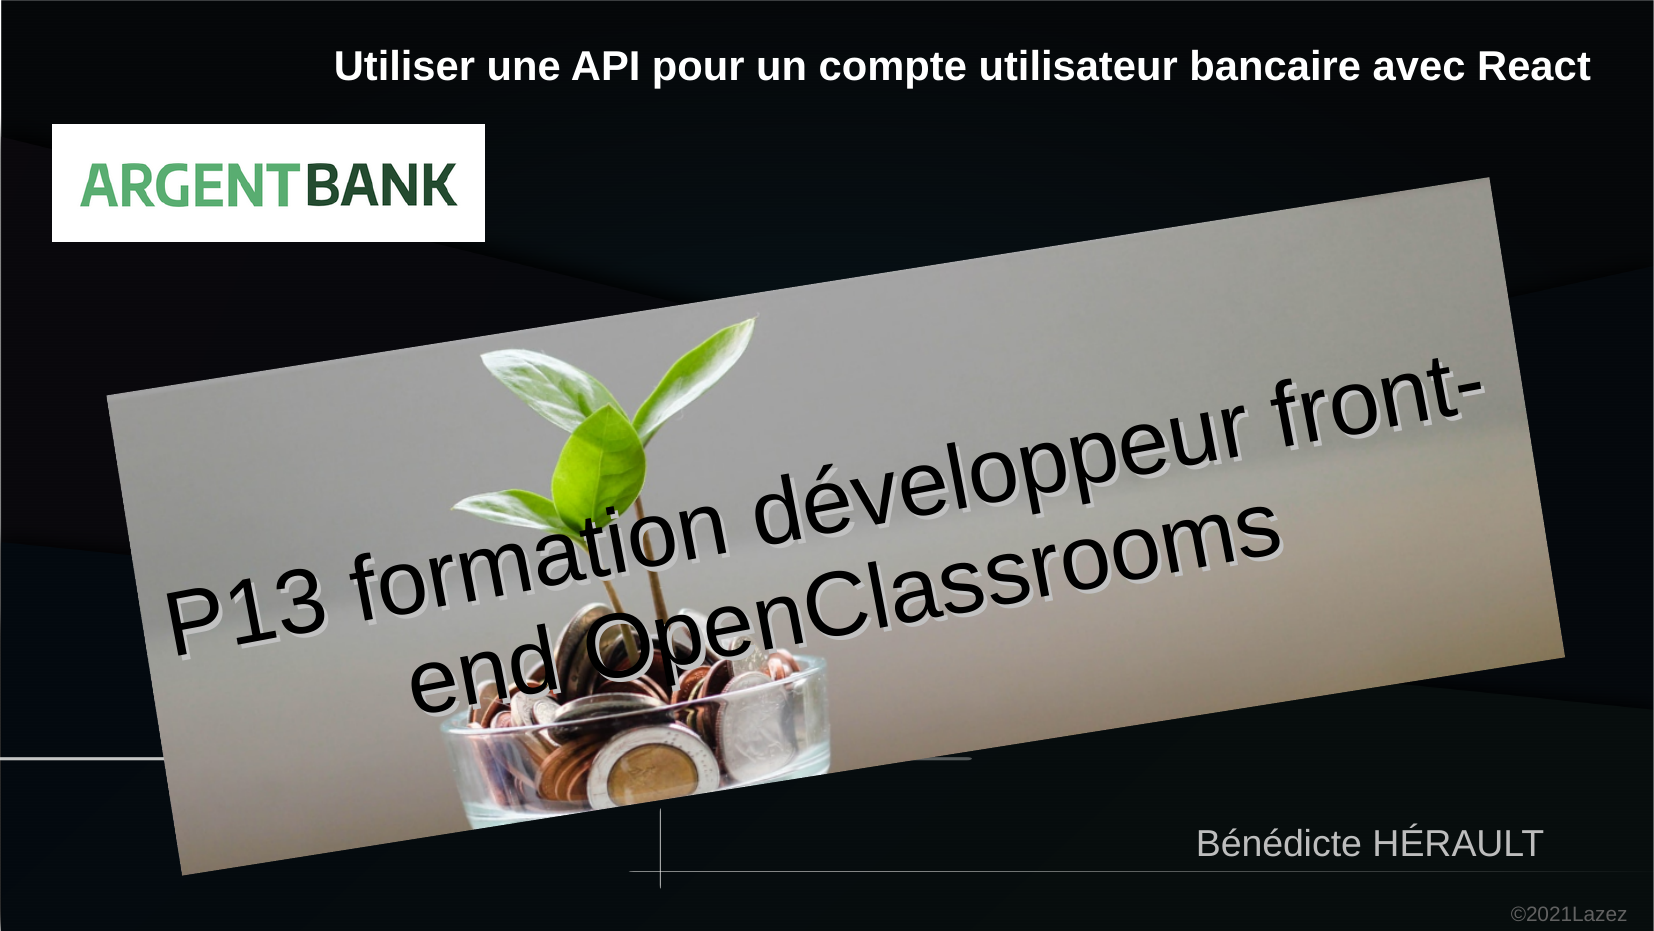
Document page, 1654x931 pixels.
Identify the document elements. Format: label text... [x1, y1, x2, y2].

picture [0, 0, 1654, 931]
text_box Utiliser une API pour un compte utilisateur bancaire avec React [283, 35, 1607, 135]
title P13 formation développeur front-end OpenClassrooms [70, 241, 1598, 863]
text_box Bénédicte HÉRAULT [1181, 814, 1630, 872]
text_box ©2021Lazez [1496, 895, 1654, 931]
